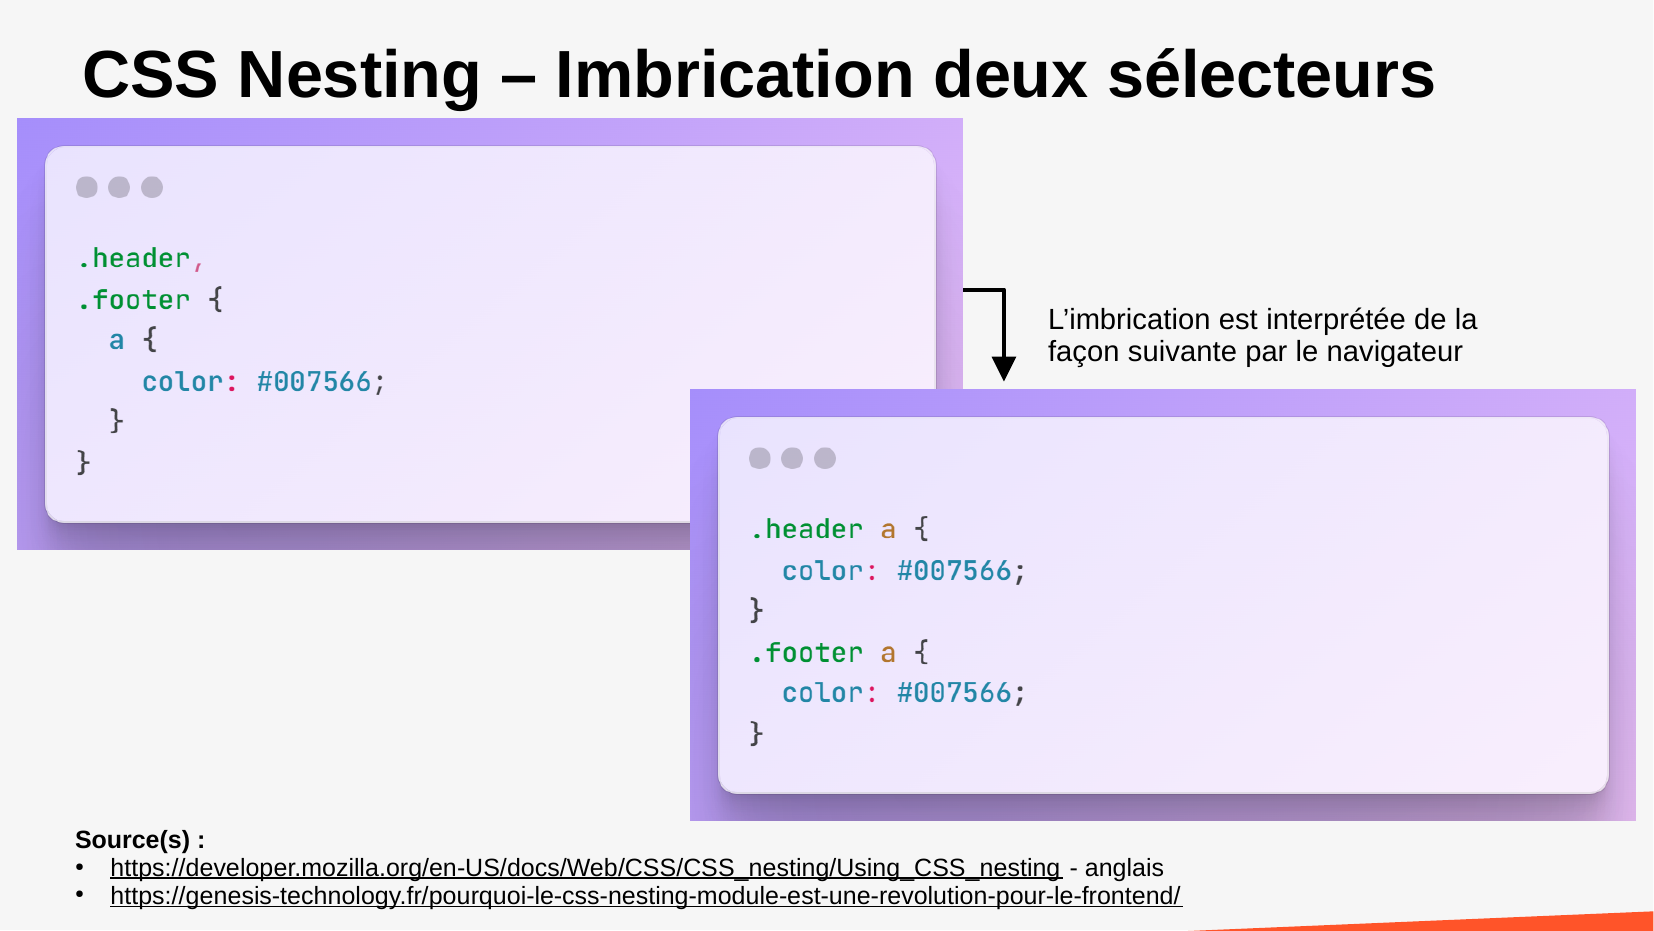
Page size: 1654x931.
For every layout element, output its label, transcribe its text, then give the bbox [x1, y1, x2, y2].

picture [17, 118, 1636, 821]
title CSS Nesting – Imbrication deux sélecteurs [82, 37, 1571, 114]
text_box L’imbrication est interprétée de la façon suivante par le navigateur [1033, 295, 1565, 384]
text_box [1188, 911, 1654, 931]
text_box Source(s) : https://developer.mozilla.org/en-US/docs/Web/CSS/CSS_nesting/Using_CSS_nesting - anglais https://genesis-technology.fr/pourquoi-le-css-nesting-module-est-une-revolution-pour-le-frontend/ [60, 803, 1546, 917]
